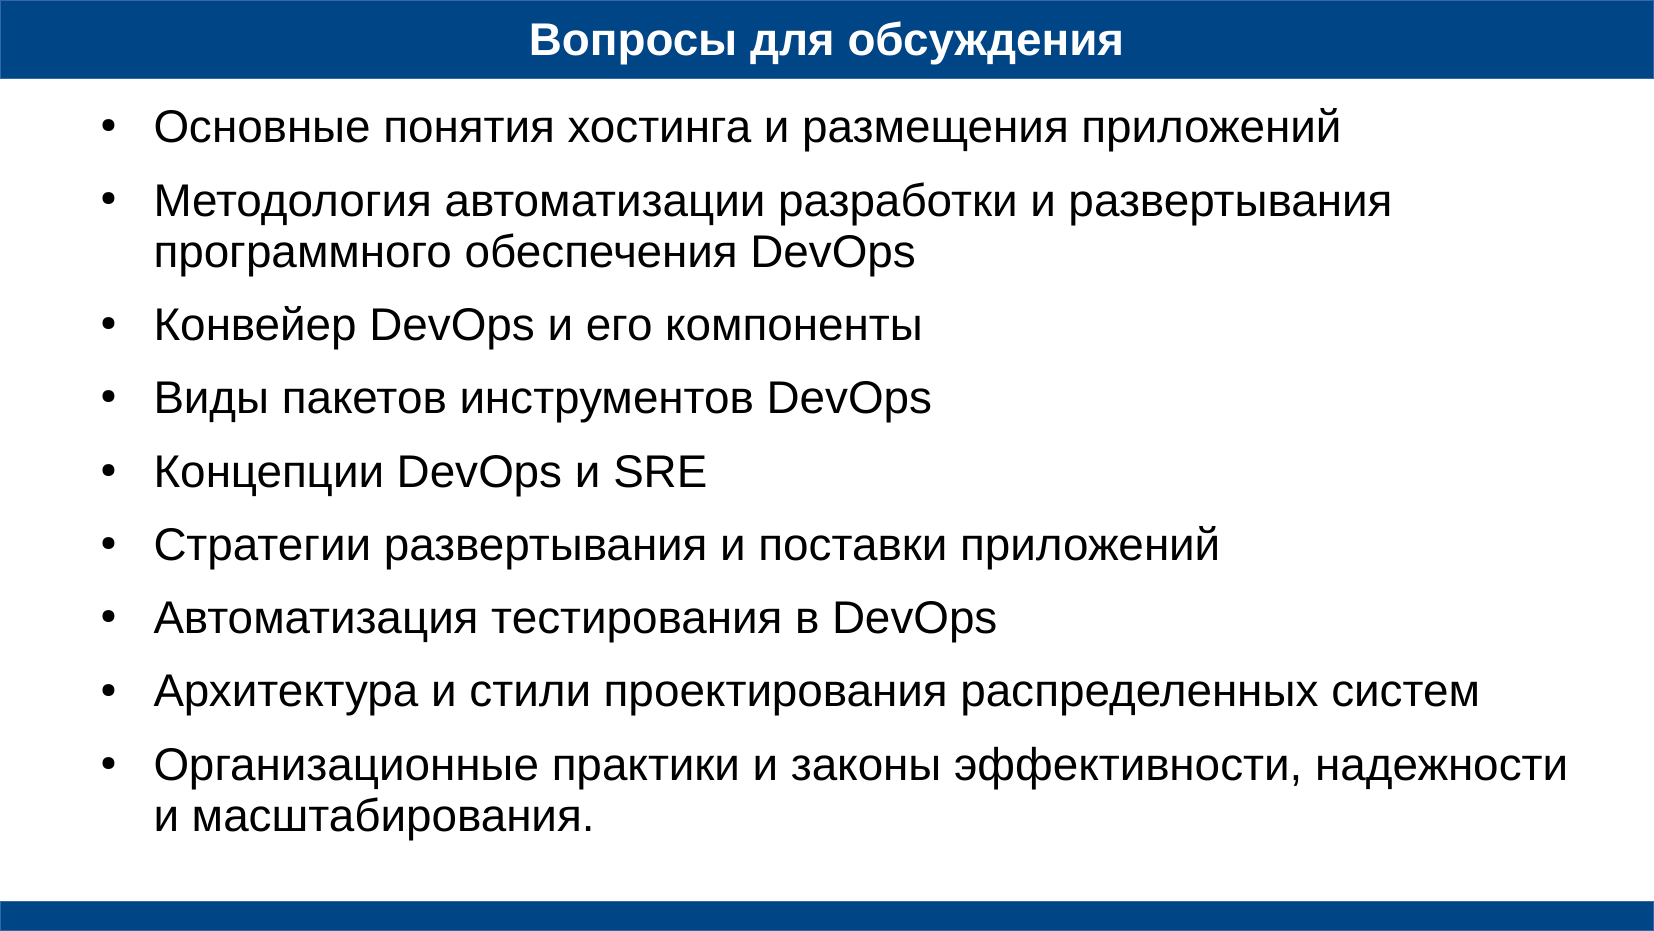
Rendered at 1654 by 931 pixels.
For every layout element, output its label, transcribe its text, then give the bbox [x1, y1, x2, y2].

title Вопросы для обсуждения [0, 0, 1654, 79]
list Основные понятия хостинга и размещения приложений Методология автоматизации разработки и развертывания программного обеспечения DevOps Конвейер DevOps и его компоненты Виды пакетов инструментов DevOps Концепции DevOps и SRE Стратегии развертывания и поставки приложений Автоматизация тестирования в DevOps Архитектура и стили проектирования распределенных систем Организационные практики и законы эффективности, надежности и масштабирования. [82, 101, 1571, 856]
